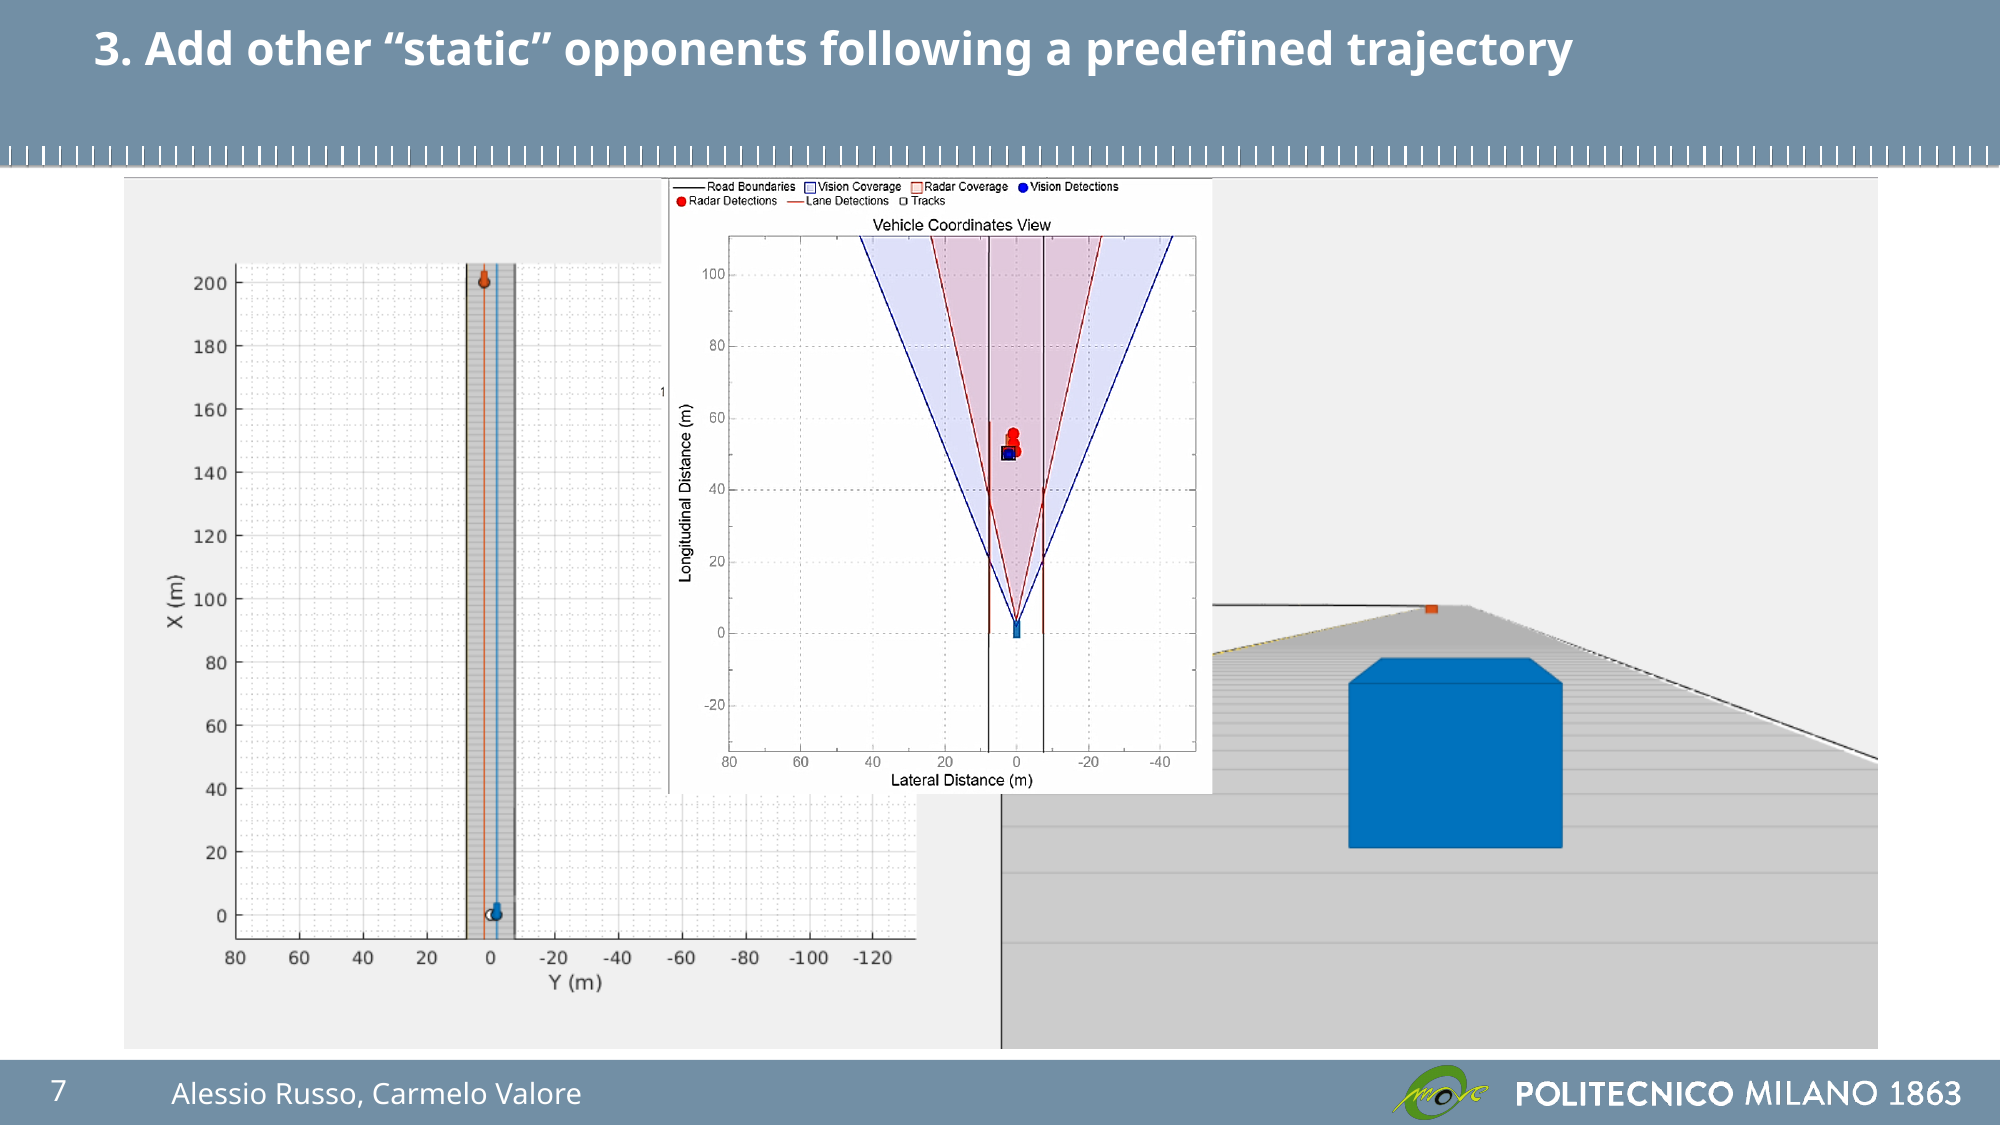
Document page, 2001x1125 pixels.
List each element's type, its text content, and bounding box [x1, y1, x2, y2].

picture [124, 177, 1878, 1049]
title 3. Add other “static” opponents following a predefined trajectory [78, 8, 1922, 86]
slide_number 10 [7, 1062, 110, 1123]
picture [1510, 1068, 1967, 1117]
footer Alessio Russo, Carmelo Valore [156, 1062, 1007, 1123]
picture [1392, 1065, 1489, 1120]
